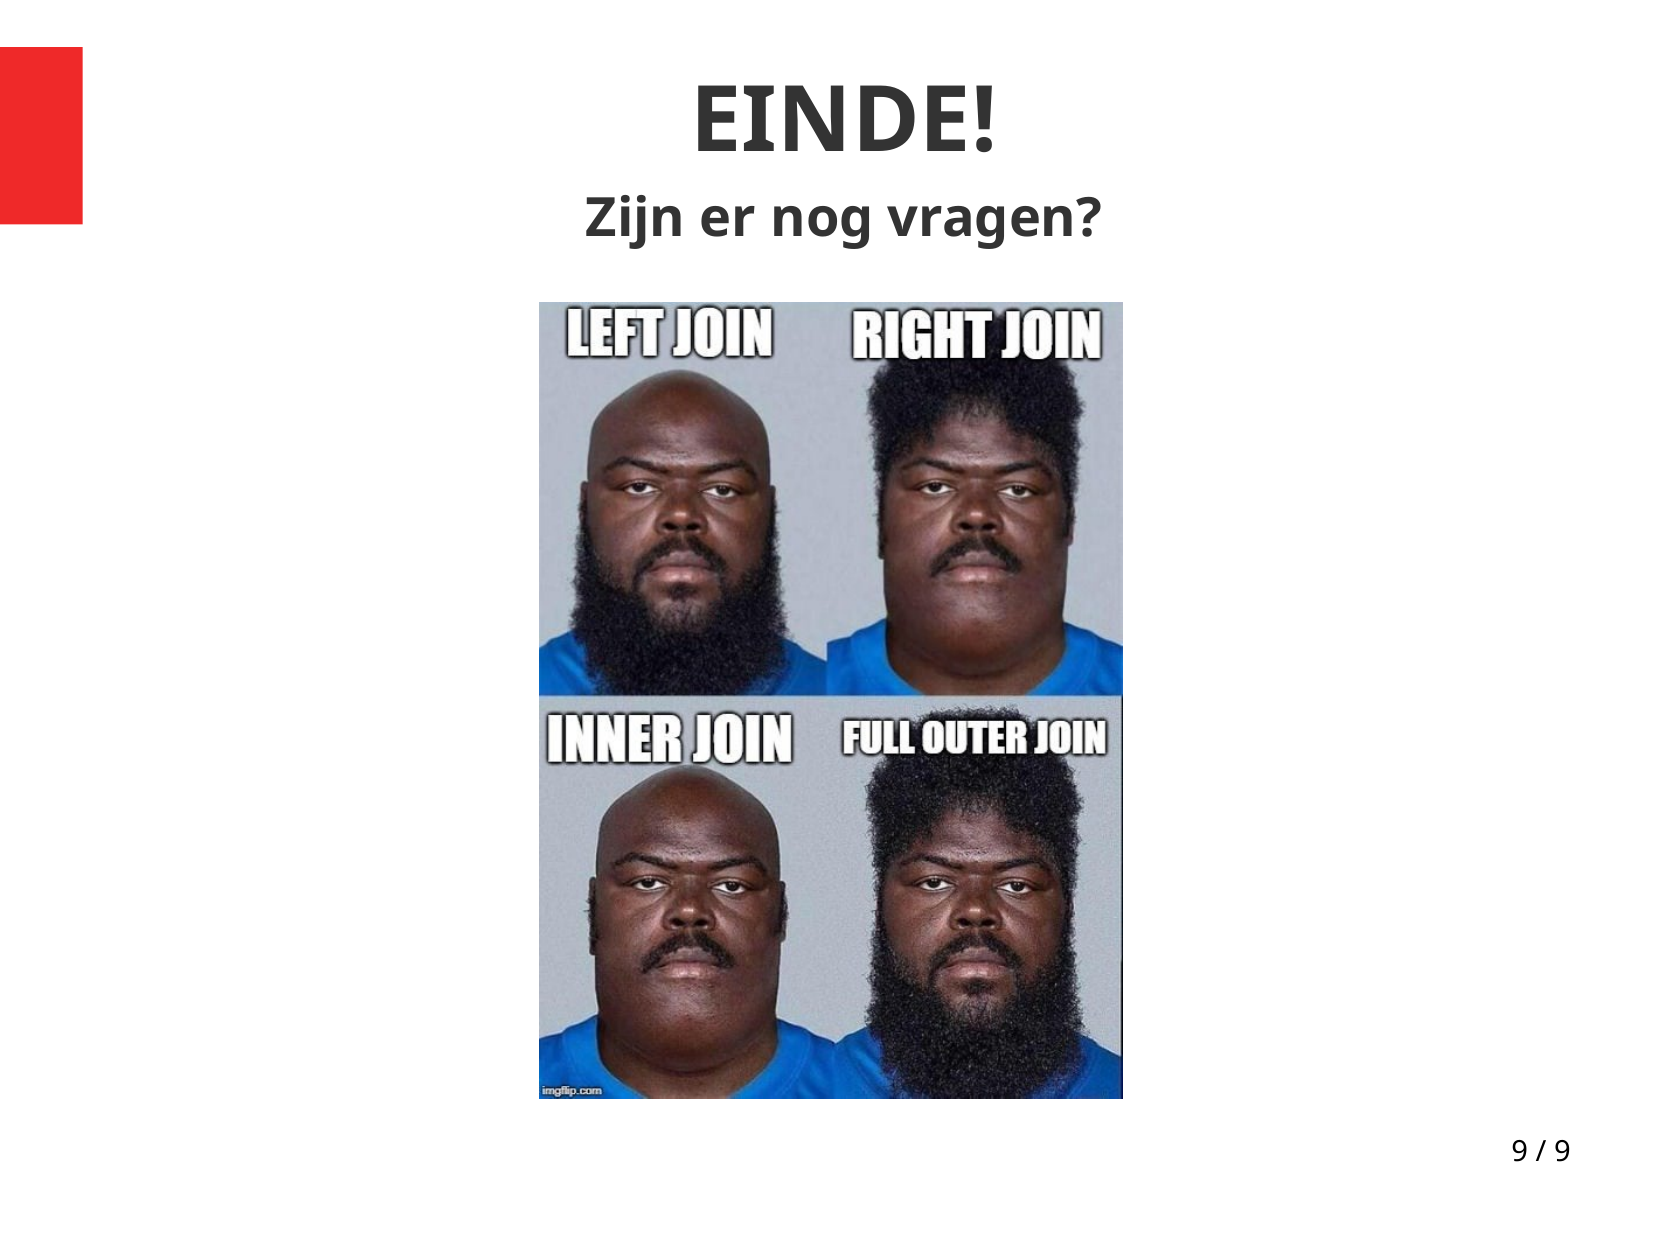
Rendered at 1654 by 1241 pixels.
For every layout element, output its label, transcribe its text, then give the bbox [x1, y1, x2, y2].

title EINDE! Zijn er nog vragen? [118, 49, 1571, 257]
picture [539, 302, 1123, 1099]
